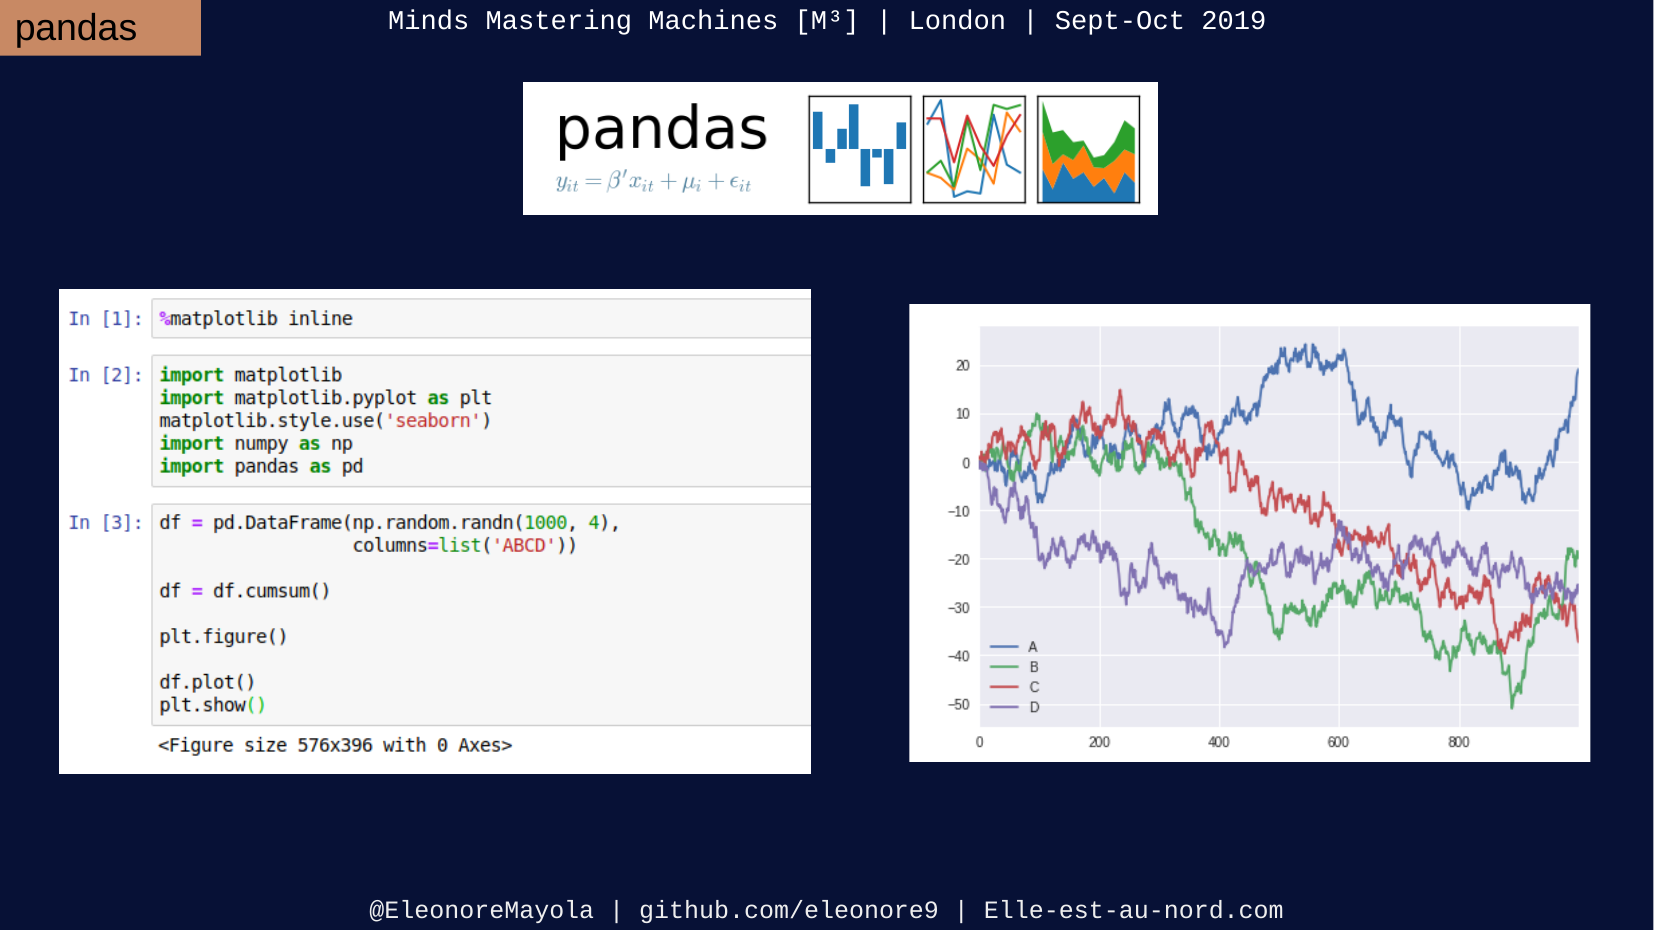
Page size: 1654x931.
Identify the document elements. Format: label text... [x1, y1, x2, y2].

text_box pandas [0, 0, 201, 56]
picture [909, 304, 1591, 762]
text_box Minds Mastering Machines [M³] | London | Sept-Oct 2019 [265, 0, 1388, 60]
picture [523, 82, 1158, 215]
picture [59, 289, 811, 774]
text_box @EleonoreMayola | github.com/eleonore9 | Elle-est-au-nord.com [295, 862, 1359, 931]
